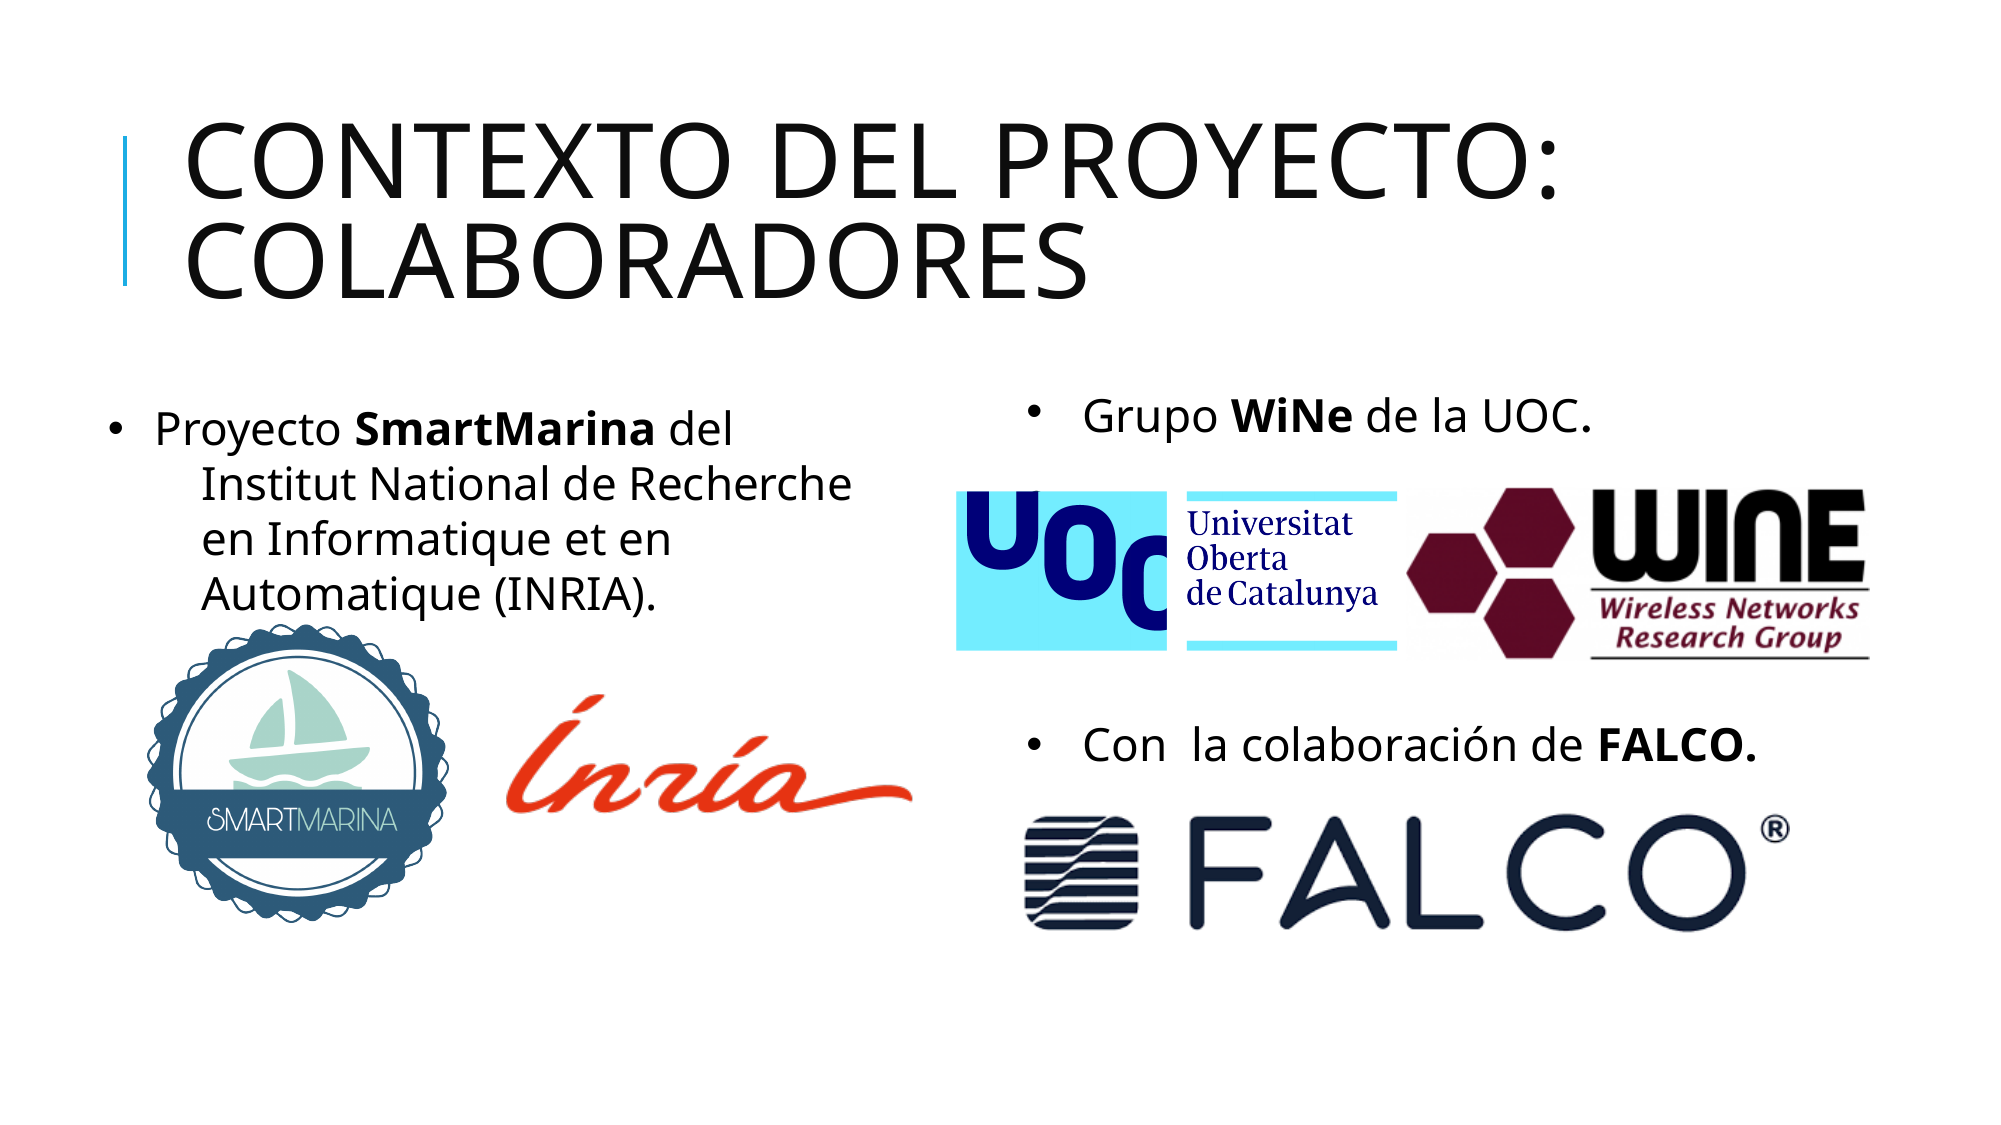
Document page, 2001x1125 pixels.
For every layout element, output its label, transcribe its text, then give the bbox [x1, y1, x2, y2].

text_box Grupo WiNe de la UOC. Con la colaboración de FALCO. [1011, 661, 1854, 800]
title Contexto del proyecto: Colaboradores [168, 96, 1763, 343]
picture [147, 624, 449, 923]
picture [488, 676, 931, 870]
text_box Proyecto SmartMarina del Institut National de Recherche en Informatique et en Automatique (INRIA). [92, 392, 885, 574]
picture [946, 481, 1870, 661]
picture [1011, 800, 1790, 943]
text_box Grupo WiNe de la UOC. Con la colaboración de FALCO. [1011, 375, 1854, 487]
